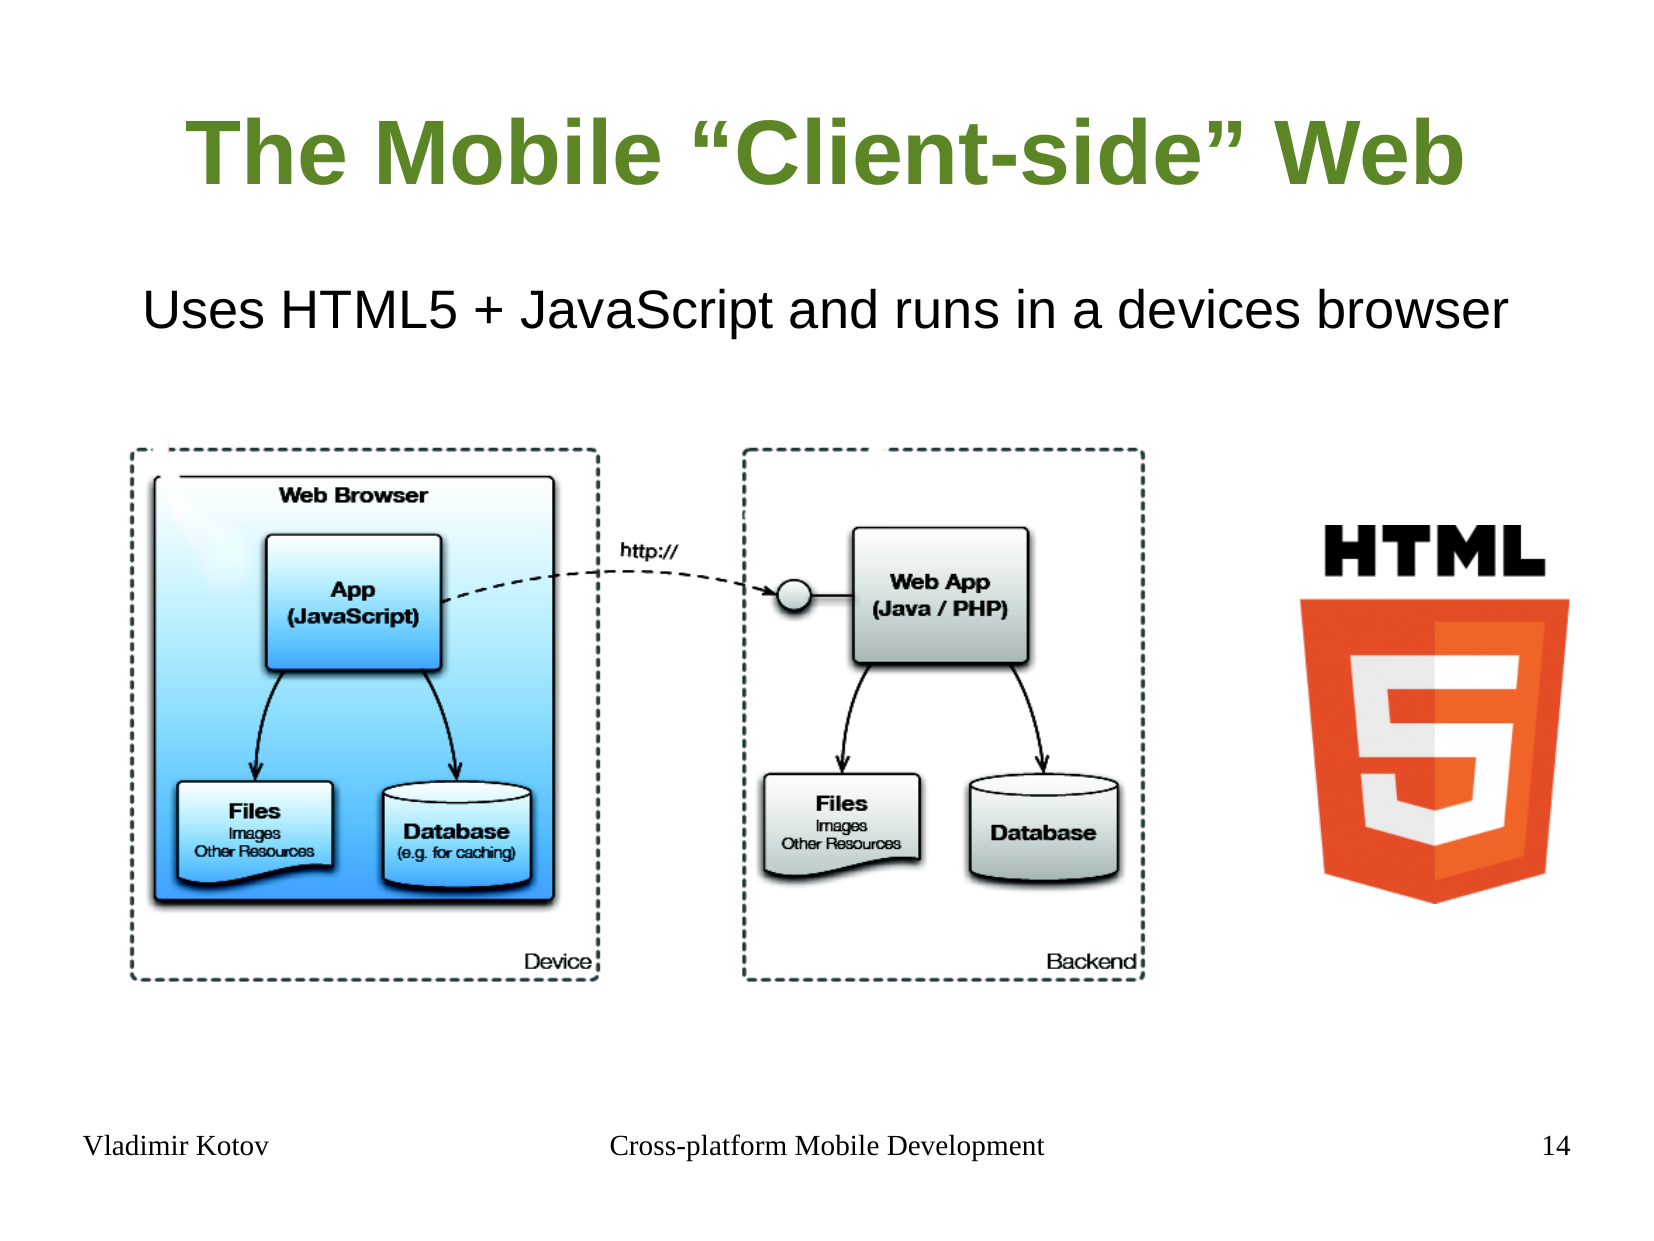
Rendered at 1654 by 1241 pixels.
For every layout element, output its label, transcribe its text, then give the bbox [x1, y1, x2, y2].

picture [123, 439, 1155, 997]
title The Mobile “Client-side” Web [82, 49, 1571, 244]
subtitle Uses HTML5 + JavaScript and runs in a devices browser [82, 244, 1571, 375]
picture [1245, 525, 1625, 904]
